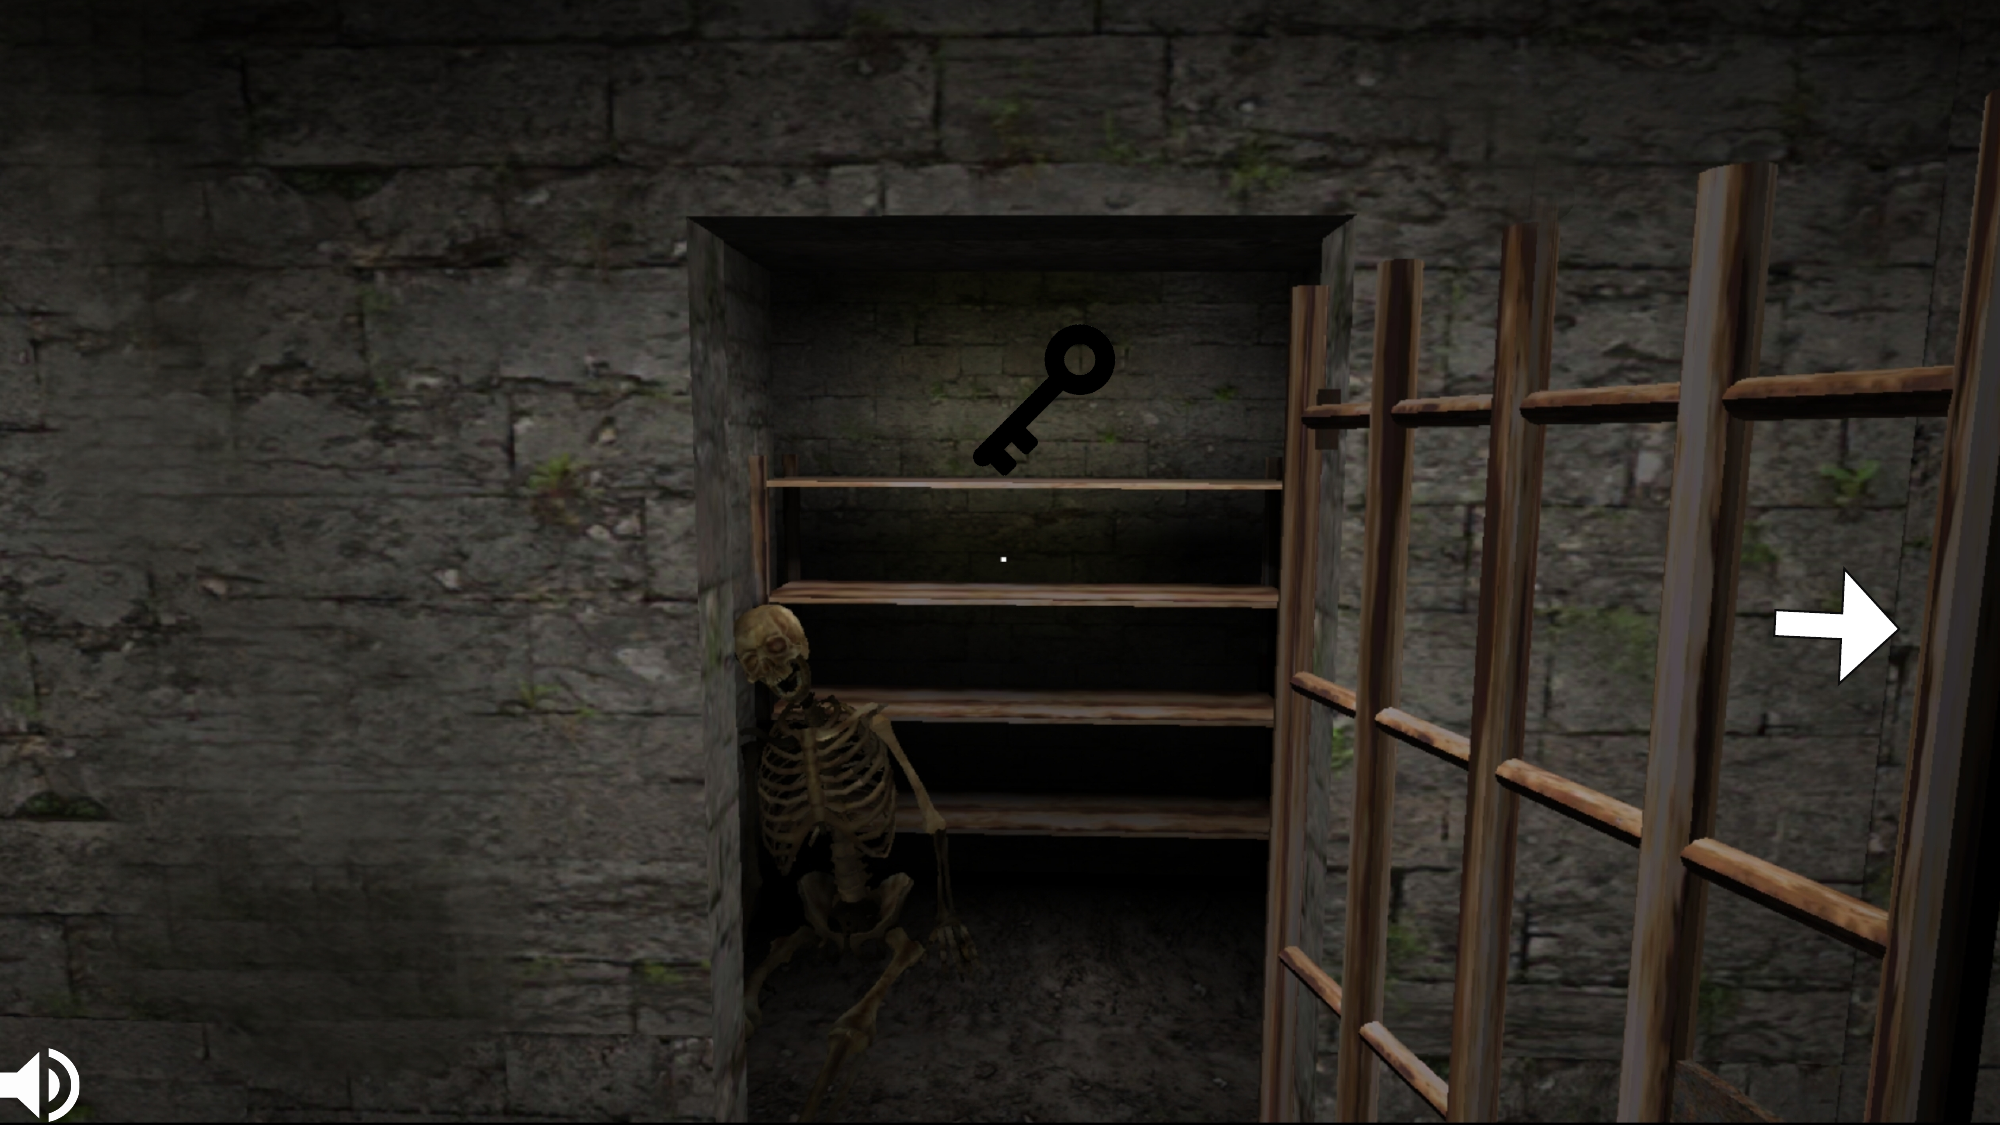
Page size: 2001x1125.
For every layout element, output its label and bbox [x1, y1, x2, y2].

text_box [0, 1047, 80, 1123]
text_box [1774, 568, 1900, 684]
picture [0, 0, 2000, 1125]
